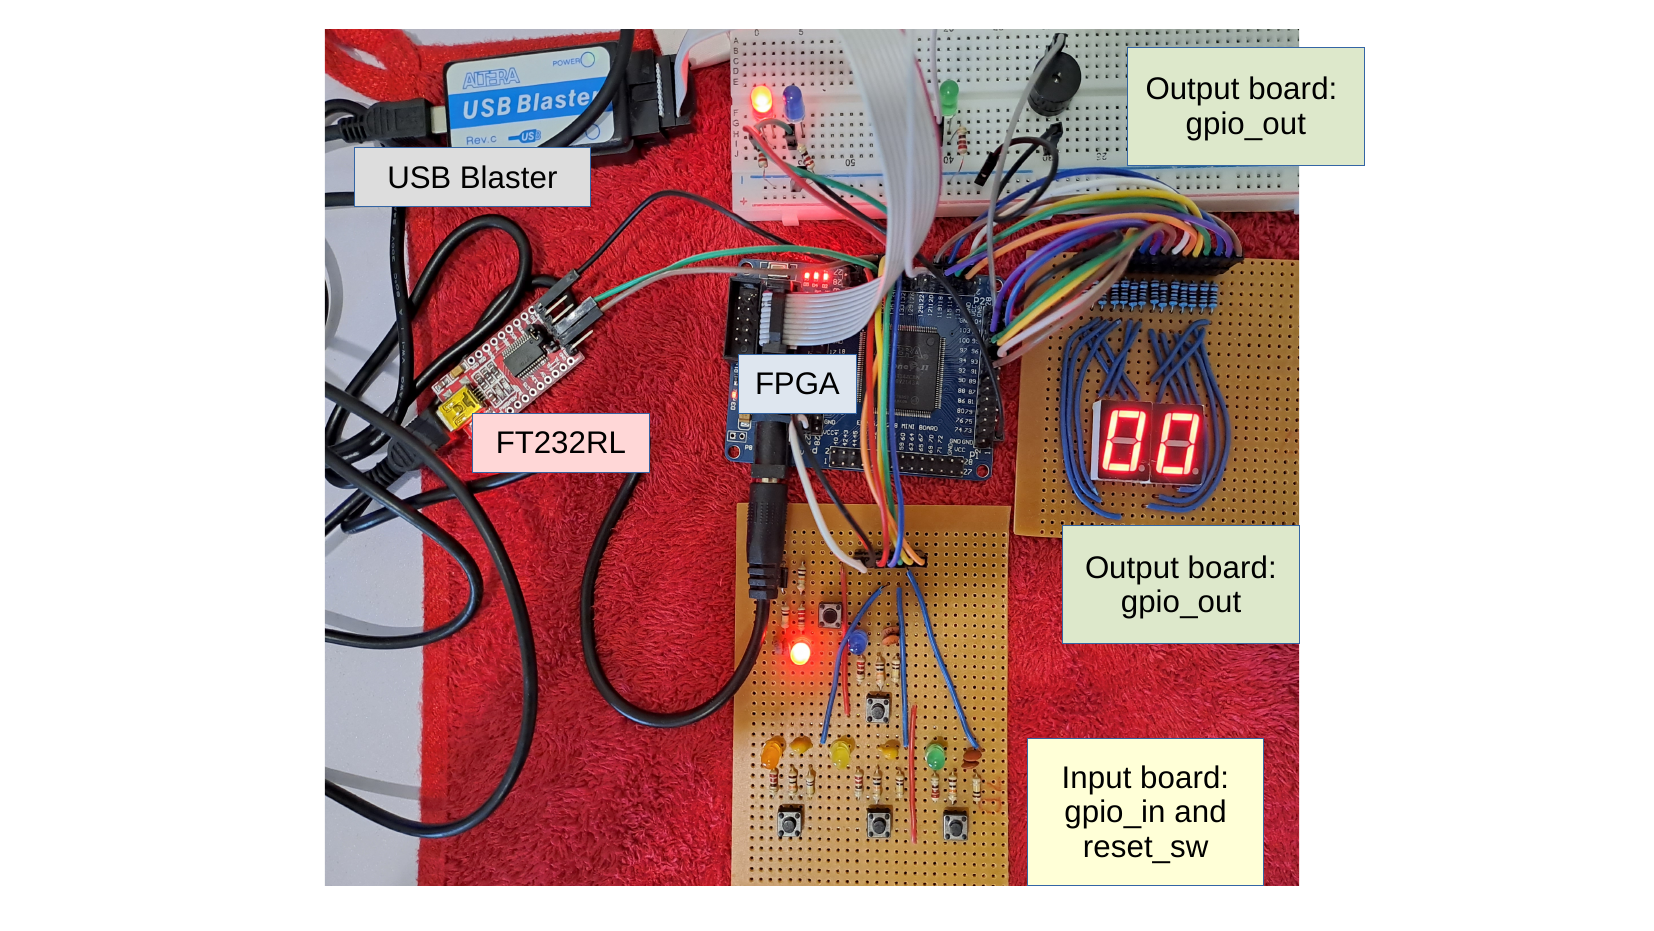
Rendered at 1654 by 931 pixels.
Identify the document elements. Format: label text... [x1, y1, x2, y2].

text_box USB Blaster [354, 147, 591, 207]
text_box Input board: gpio_in and reset_sw [1027, 738, 1264, 886]
text_box FT232RL [472, 413, 650, 473]
text_box Output board: gpio_out [1062, 525, 1300, 644]
picture [324, 29, 1300, 886]
text_box Output board: gpio_out [1127, 47, 1365, 166]
text_box FPGA [738, 354, 857, 414]
